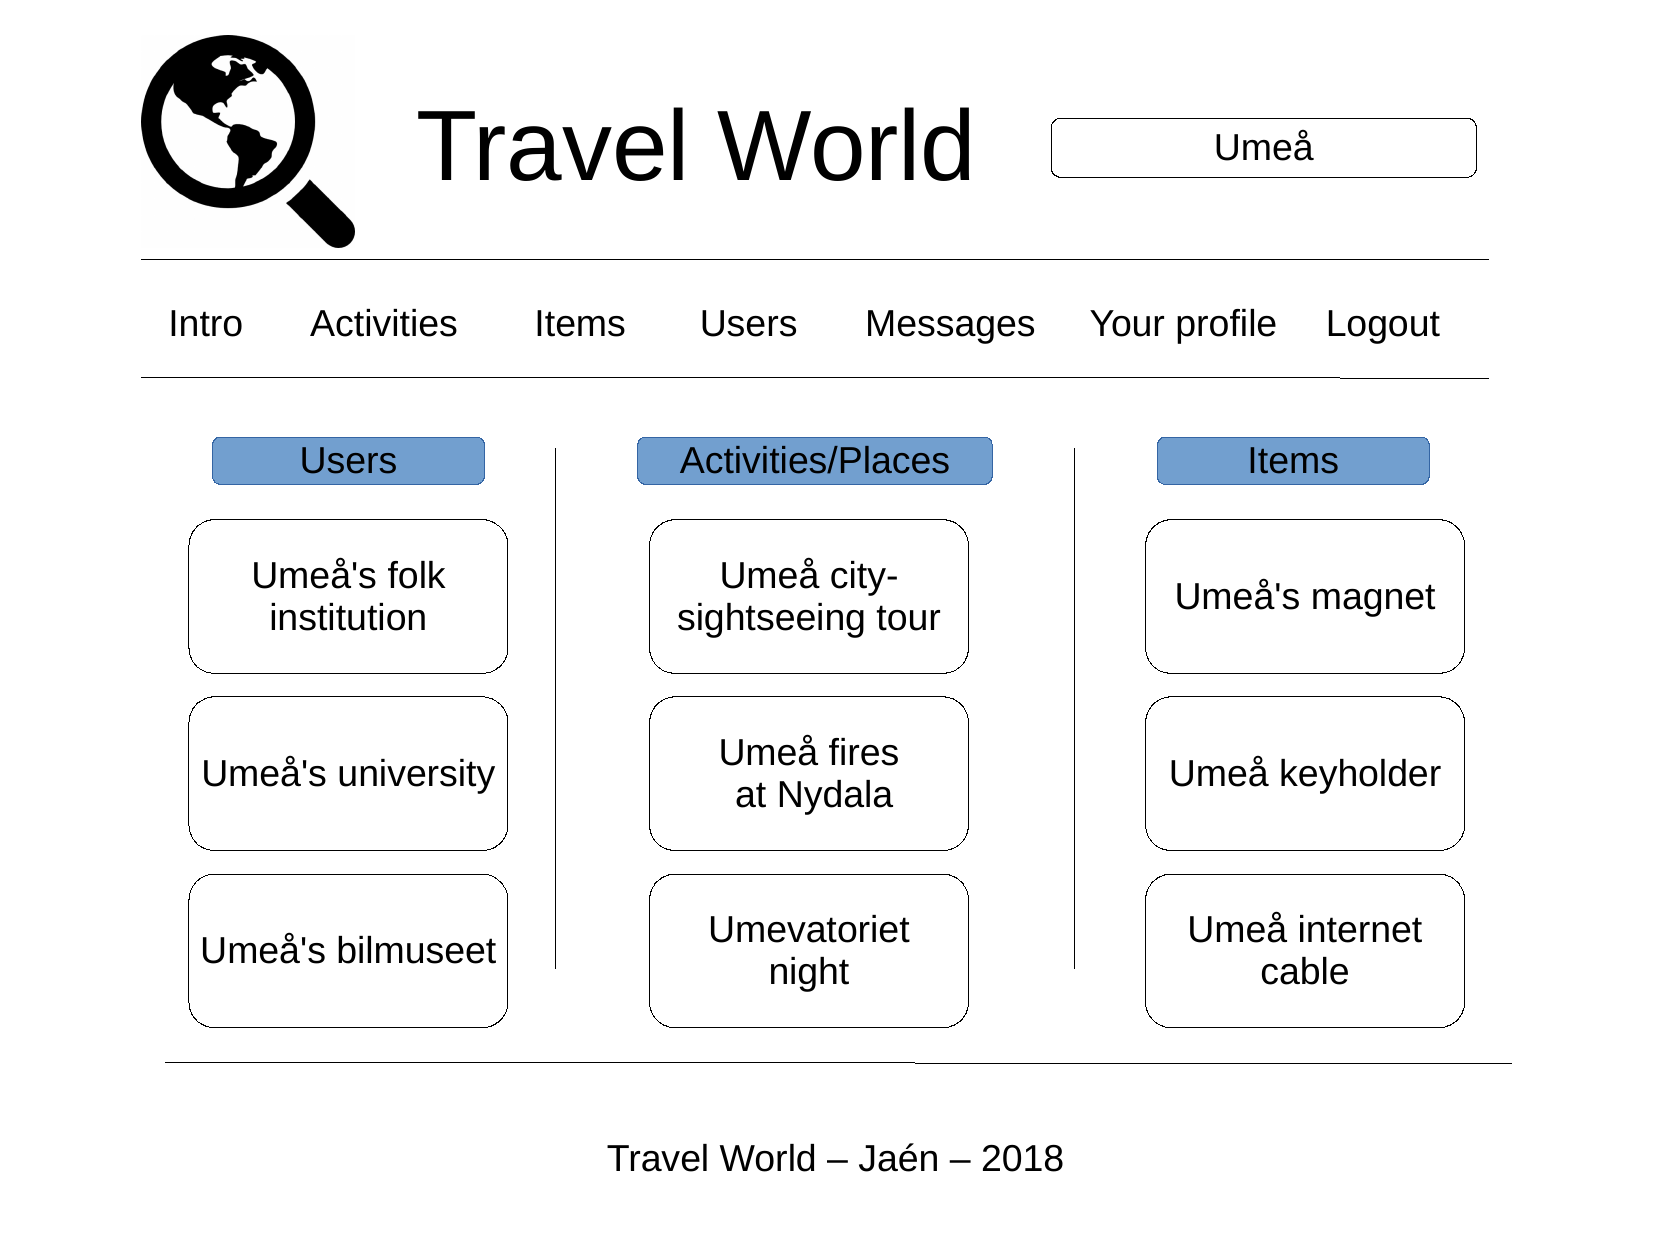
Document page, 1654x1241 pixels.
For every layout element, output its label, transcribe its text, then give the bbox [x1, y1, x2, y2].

text_box Activities/Places [637, 437, 993, 485]
text_box Users [685, 295, 850, 353]
text_box Umeå internet cable [1145, 874, 1465, 1028]
text_box Umeå [1051, 118, 1477, 178]
text_box Umeå's magnet [1145, 519, 1465, 674]
text_box Messages [850, 295, 1074, 353]
text_box Your profile [1074, 295, 1311, 353]
text_box Umeå's bilmuseet [188, 874, 508, 1028]
text_box Umeå's folk institution [188, 519, 508, 674]
text_box Users [212, 437, 485, 485]
text_box Items [1157, 437, 1430, 485]
text_box Travel World – Jaén – 2018 [442, 1129, 1222, 1187]
text_box Umevatoriet night [649, 874, 969, 1028]
text_box Activities [295, 295, 497, 353]
text_box Umeå fires at Nydala [649, 696, 969, 851]
text_box Umeå city- sightseeing tour [649, 519, 969, 674]
text_box Umeå keyholder [1145, 696, 1465, 851]
text_box Intro [153, 295, 284, 353]
text_box Logout [1311, 295, 1477, 353]
text_box Items [519, 295, 650, 353]
text_box Umeå's university [188, 696, 508, 851]
picture [141, 35, 355, 249]
text_box Travel World [401, 82, 1134, 210]
